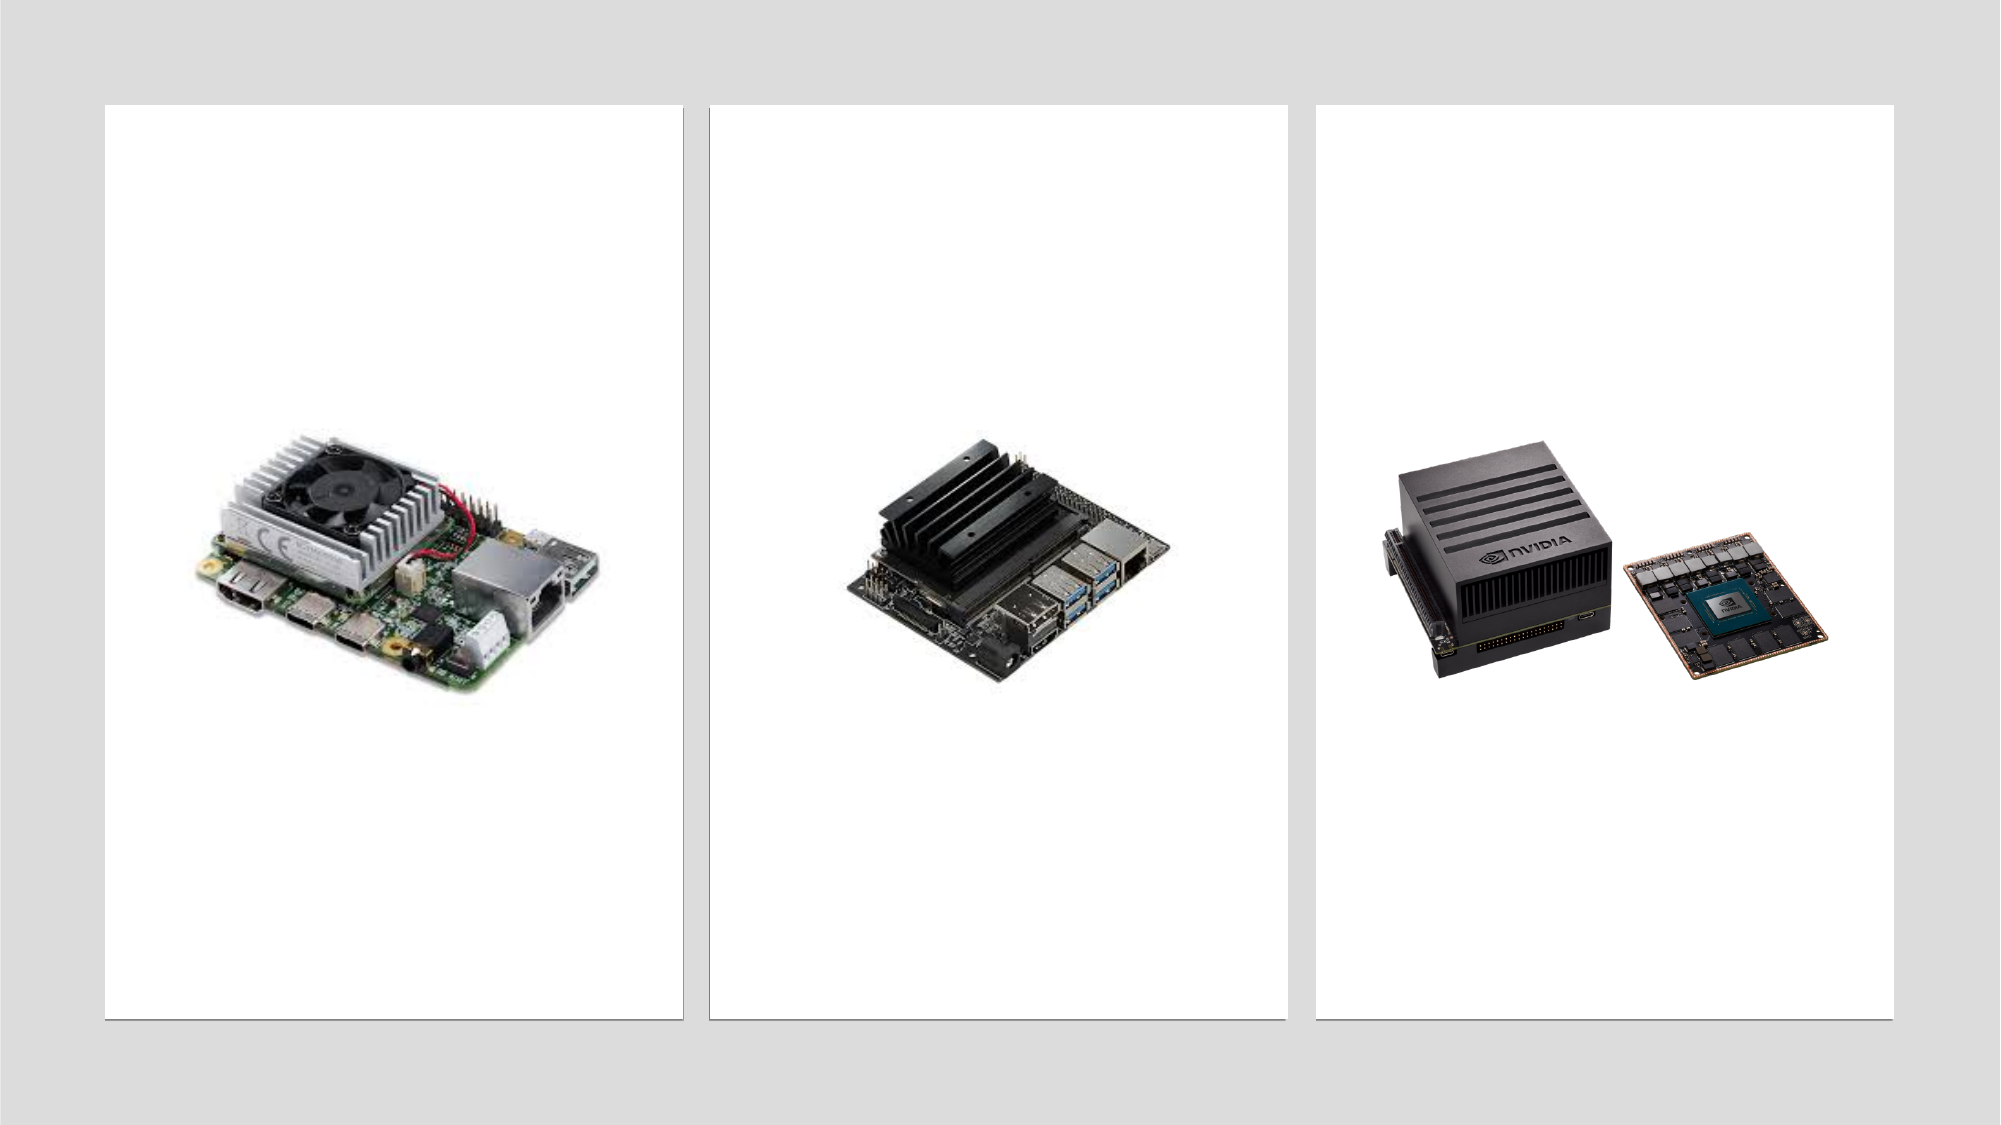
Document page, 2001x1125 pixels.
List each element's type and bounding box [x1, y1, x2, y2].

picture [1368, 437, 1842, 688]
picture [158, 385, 631, 740]
text_box [0, 0, 2000, 1125]
picture [762, 430, 1235, 695]
